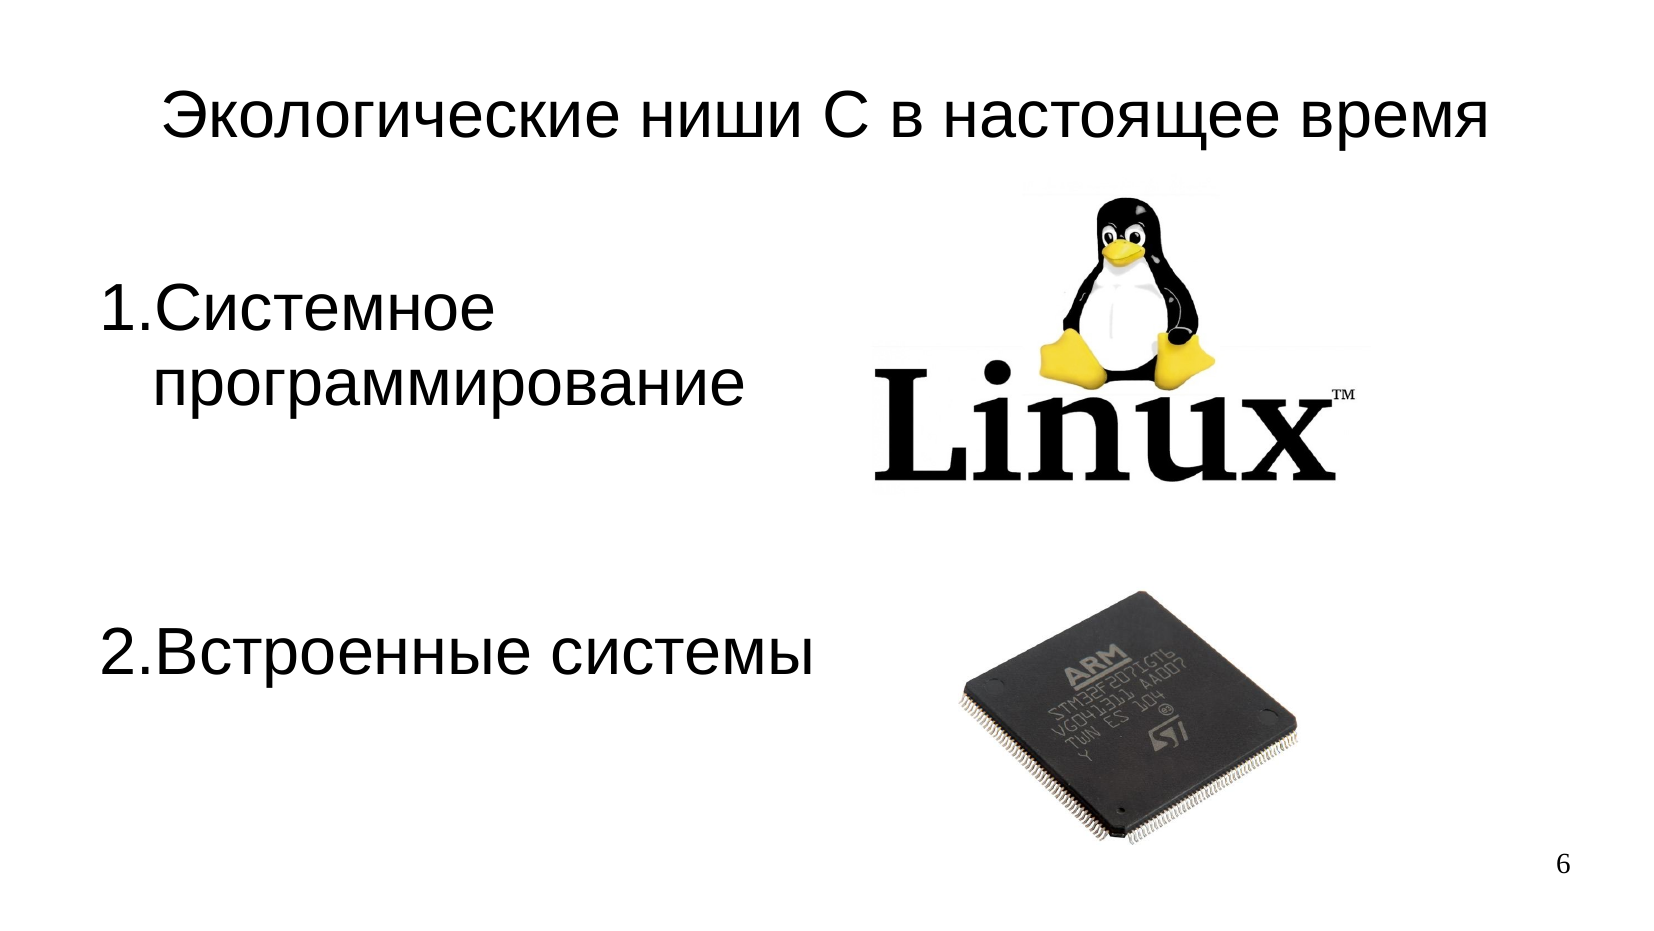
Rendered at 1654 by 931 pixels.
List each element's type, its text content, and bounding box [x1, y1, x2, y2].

title Экологические ниши C в настоящее время [82, 37, 1571, 193]
list Системное программирование Встроенные системы [81, 270, 1006, 758]
picture [816, 164, 1426, 511]
picture [931, 524, 1321, 914]
